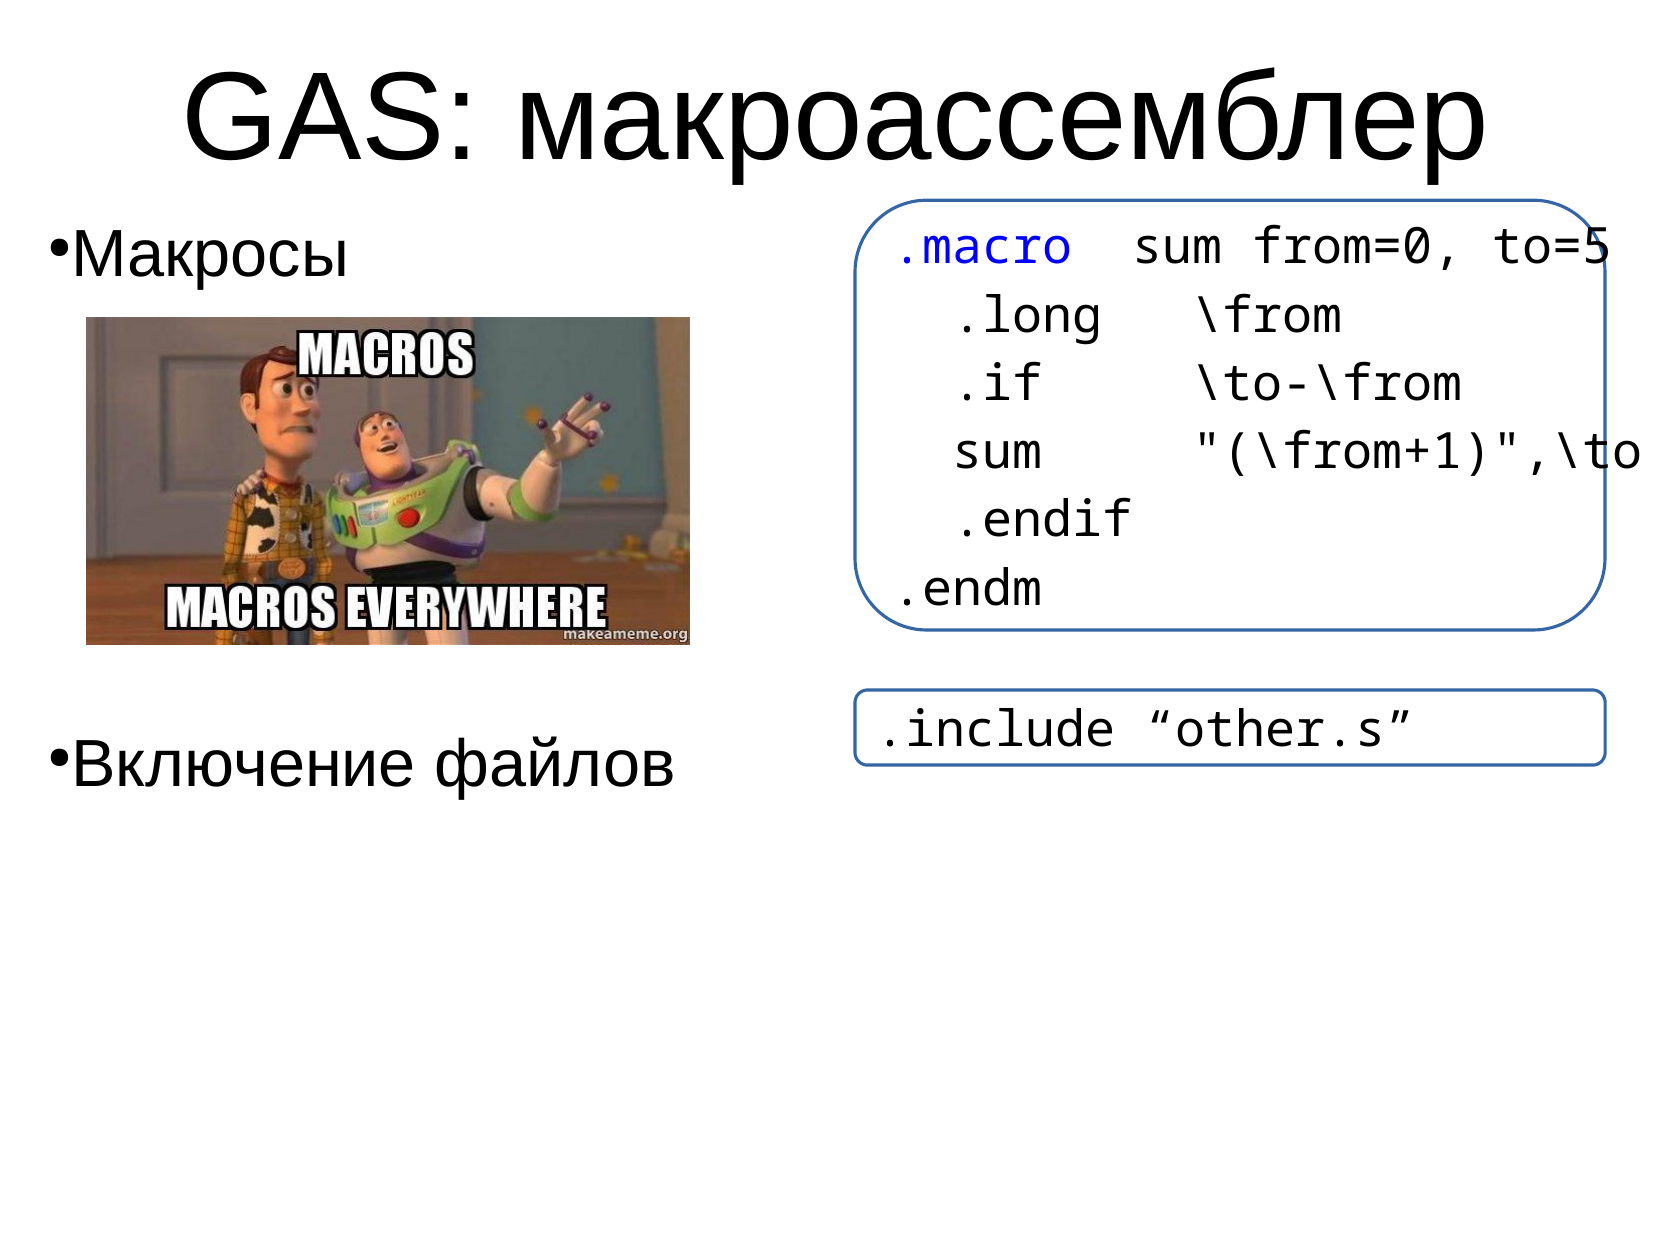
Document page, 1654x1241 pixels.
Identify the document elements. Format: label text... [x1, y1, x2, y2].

text_box .macro sum from=0, to=5 .long \from .if \to-\from sum "(\from+1)",\to .endif .endm [855, 206, 1606, 631]
title GAS: макроассемблер [91, 13, 1580, 206]
list Макросы Включение файлов [47, 209, 1536, 1040]
text_box .include “other.s” [855, 690, 1606, 766]
picture [86, 318, 691, 646]
